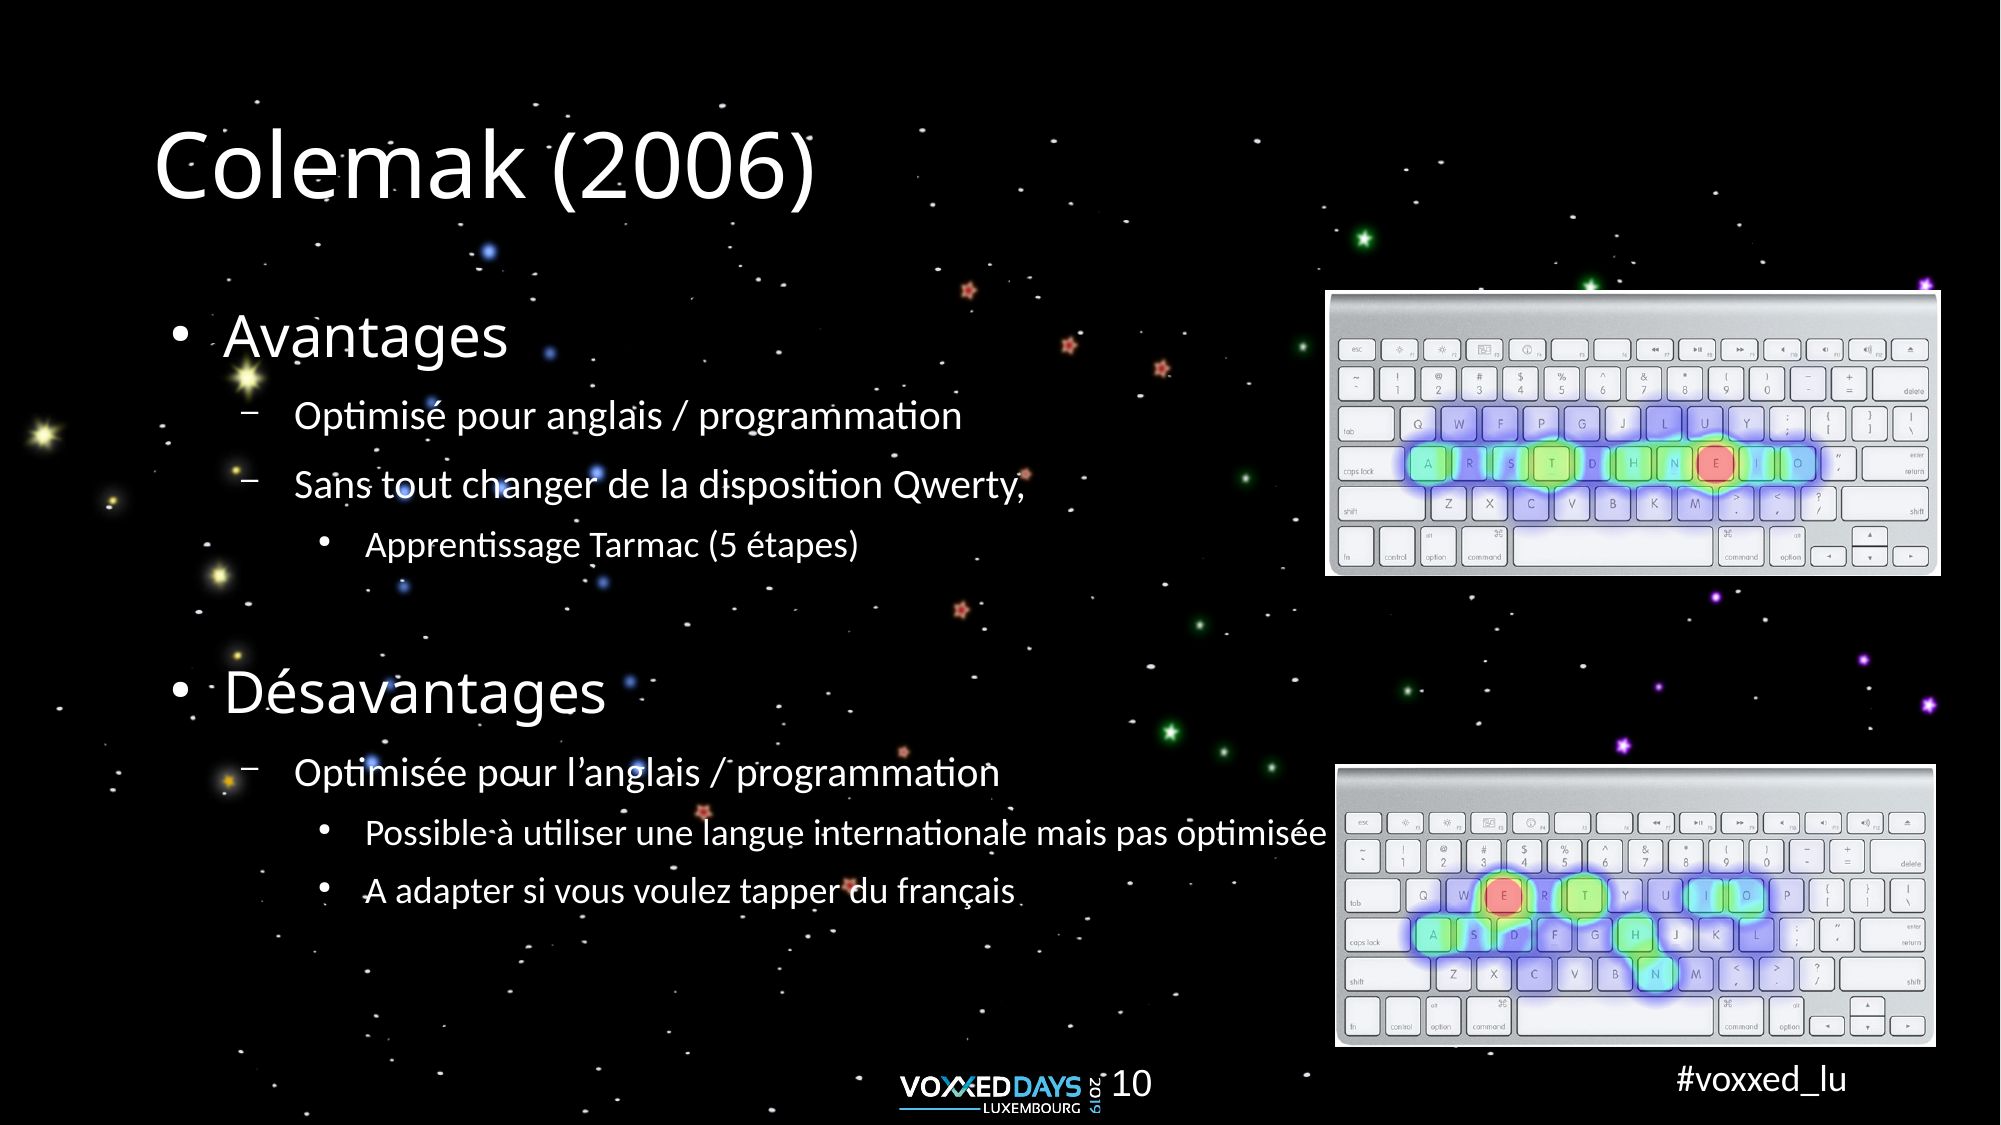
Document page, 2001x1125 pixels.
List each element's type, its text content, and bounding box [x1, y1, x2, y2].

text_box <number> [1096, 1054, 1726, 1125]
list Avantages Optimisé pour anglais / programmation Sans tout changer de la disposition Qwerty, Apprentissage Tarmac (5 étapes) Désavantages Optimisée pour l’anglais / programmation Possible à utiliser une langue internationale mais pas optimisée A adapter si vous voulez tapper du français [137, 299, 1863, 1014]
picture [0, 0, 2001, 1125]
title Colemak (2006) [137, 59, 1863, 278]
